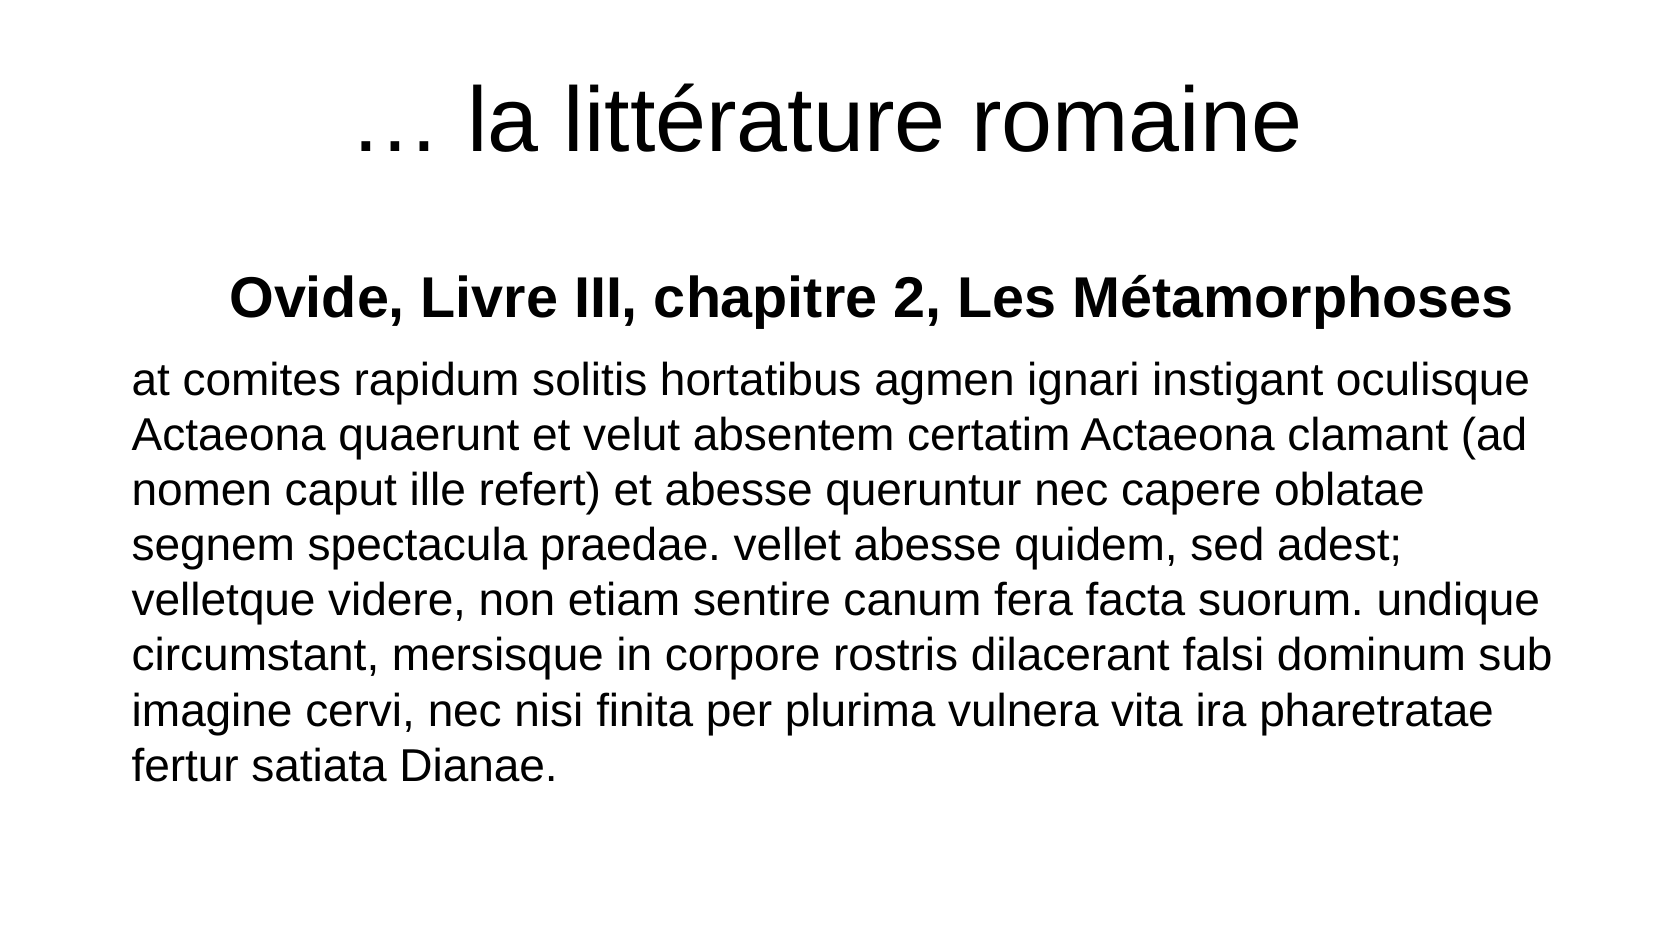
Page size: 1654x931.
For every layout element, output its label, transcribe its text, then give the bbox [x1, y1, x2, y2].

title … la littérature romaine [82, 37, 1571, 193]
list Ovide, Livre III, chapitre 2, Les Métamorphoses at comites rapidum solitis hortatibus agmen ignari instigant oculisque Actaeona quaerunt et velut absentem certatim Actaeona clamant (ad nomen caput ille refert) et abesse queruntur nec capere oblatae segnem spectacula praedae. vellet abesse quidem, sed adest; velletque videre, non etiam sentire canum fera facta suorum. undique circumstant, mersisque in corpore rostris dilacerant falsi dominum sub imagine cervi, nec nisi finita per plurima vulnera vita ira pharetratae fertur satiata Dianae. [82, 259, 1571, 800]
